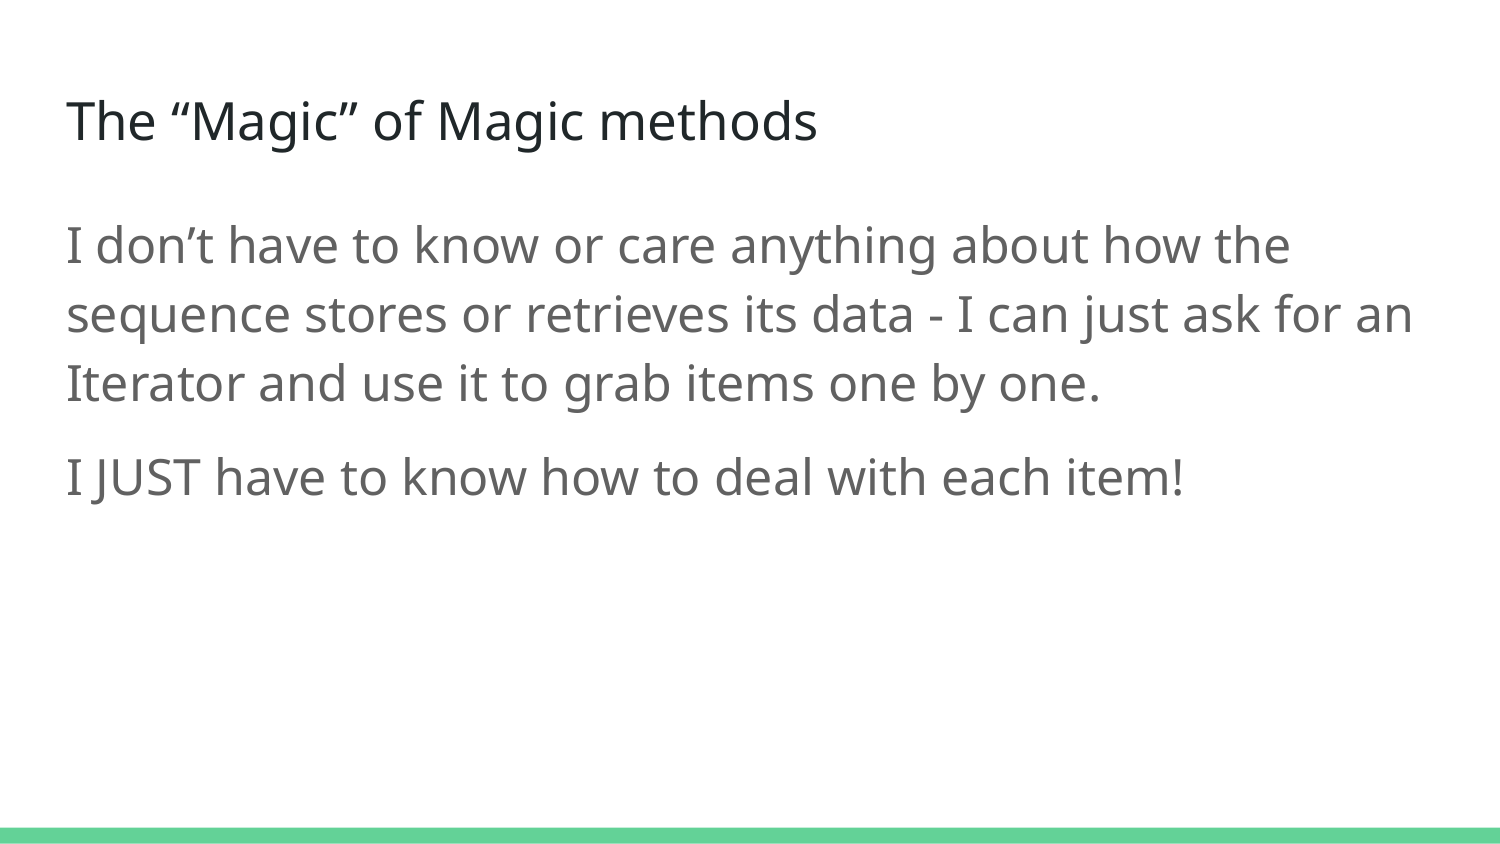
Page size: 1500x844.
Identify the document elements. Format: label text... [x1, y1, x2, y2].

title The “Magic” of Magic methods [51, 72, 1449, 167]
list I don’t have to know or care anything about how the sequence stores or retrieves its data - I can just ask for an Iterator and use it to grab items one by one. I JUST have to know how to deal with each item! [51, 189, 1449, 750]
